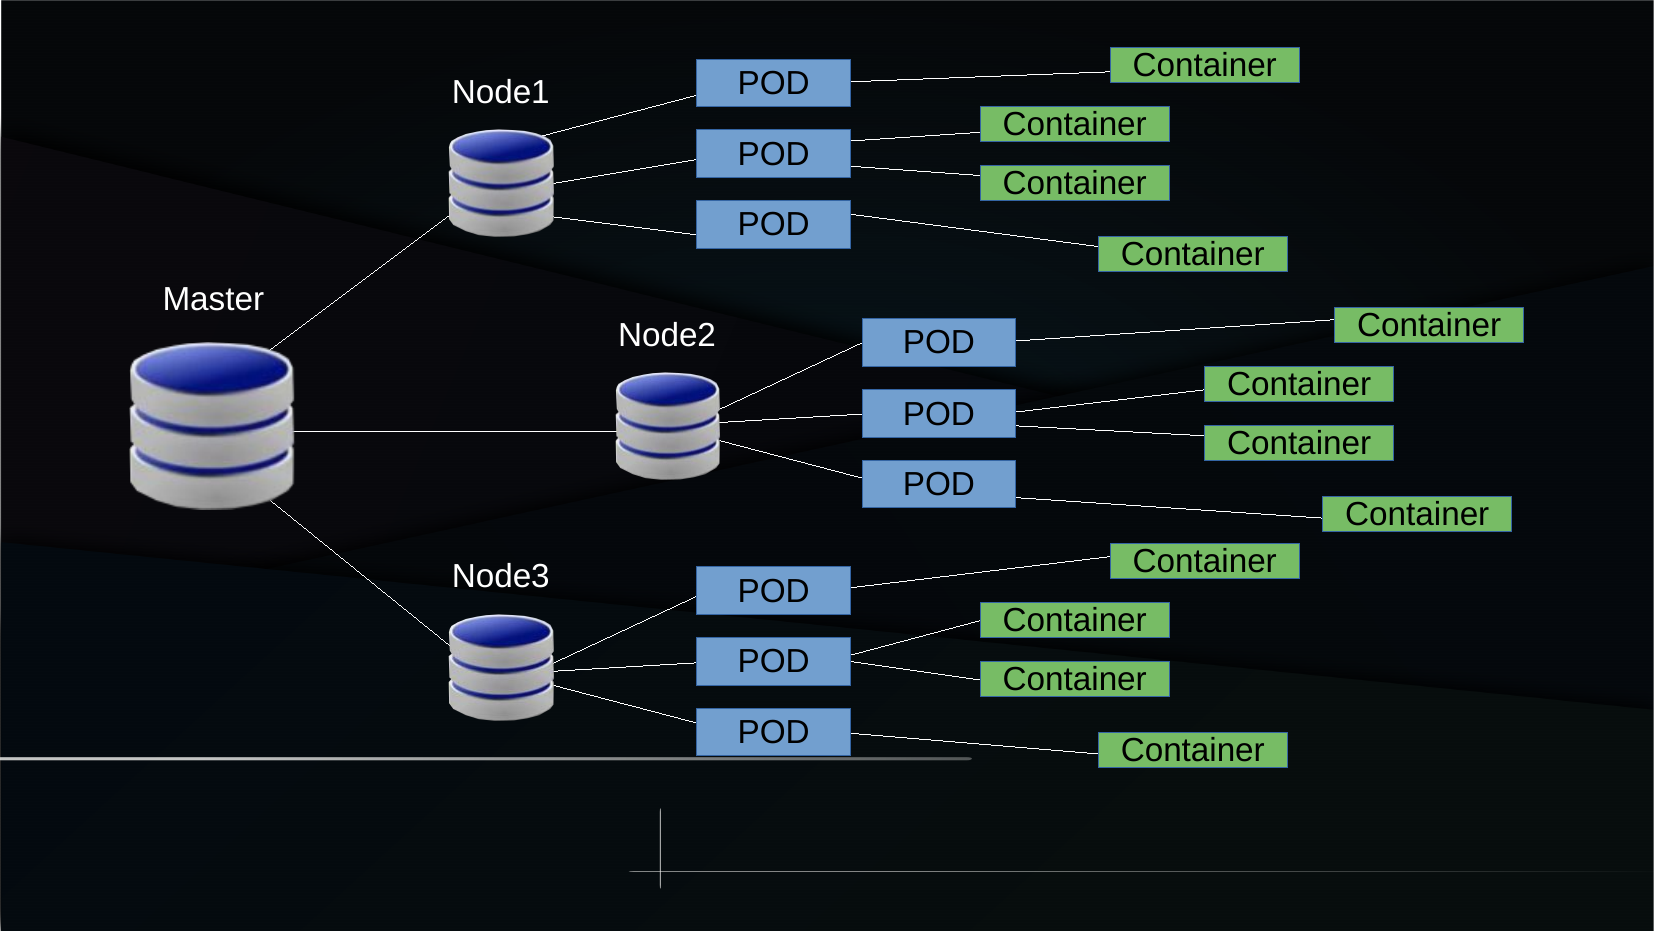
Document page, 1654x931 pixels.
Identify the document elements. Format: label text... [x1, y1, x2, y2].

text_box POD [696, 566, 851, 615]
text_box Container [980, 106, 1170, 142]
text_box POD [696, 708, 851, 756]
text_box Container [980, 165, 1170, 201]
picture [0, 0, 1654, 931]
text_box POD [696, 129, 851, 178]
text_box POD [862, 460, 1016, 508]
text_box Container [980, 602, 1170, 638]
text_box Container [1334, 307, 1524, 343]
text_box Container [1322, 496, 1512, 532]
text_box Master [147, 272, 280, 325]
text_box Container [1098, 236, 1288, 272]
text_box POD [696, 200, 851, 249]
text_box Container [1110, 543, 1300, 579]
text_box Node1 [437, 66, 567, 119]
text_box Container [1098, 732, 1288, 768]
text_box POD [862, 318, 1016, 367]
text_box Container [1110, 47, 1300, 83]
text_box Node3 [437, 550, 567, 603]
text_box POD [696, 59, 851, 107]
text_box Container [1204, 425, 1394, 461]
text_box Container [980, 661, 1170, 697]
text_box Container [1204, 366, 1394, 402]
text_box POD [862, 389, 1016, 438]
text_box Node2 [603, 309, 734, 362]
text_box POD [696, 637, 851, 686]
